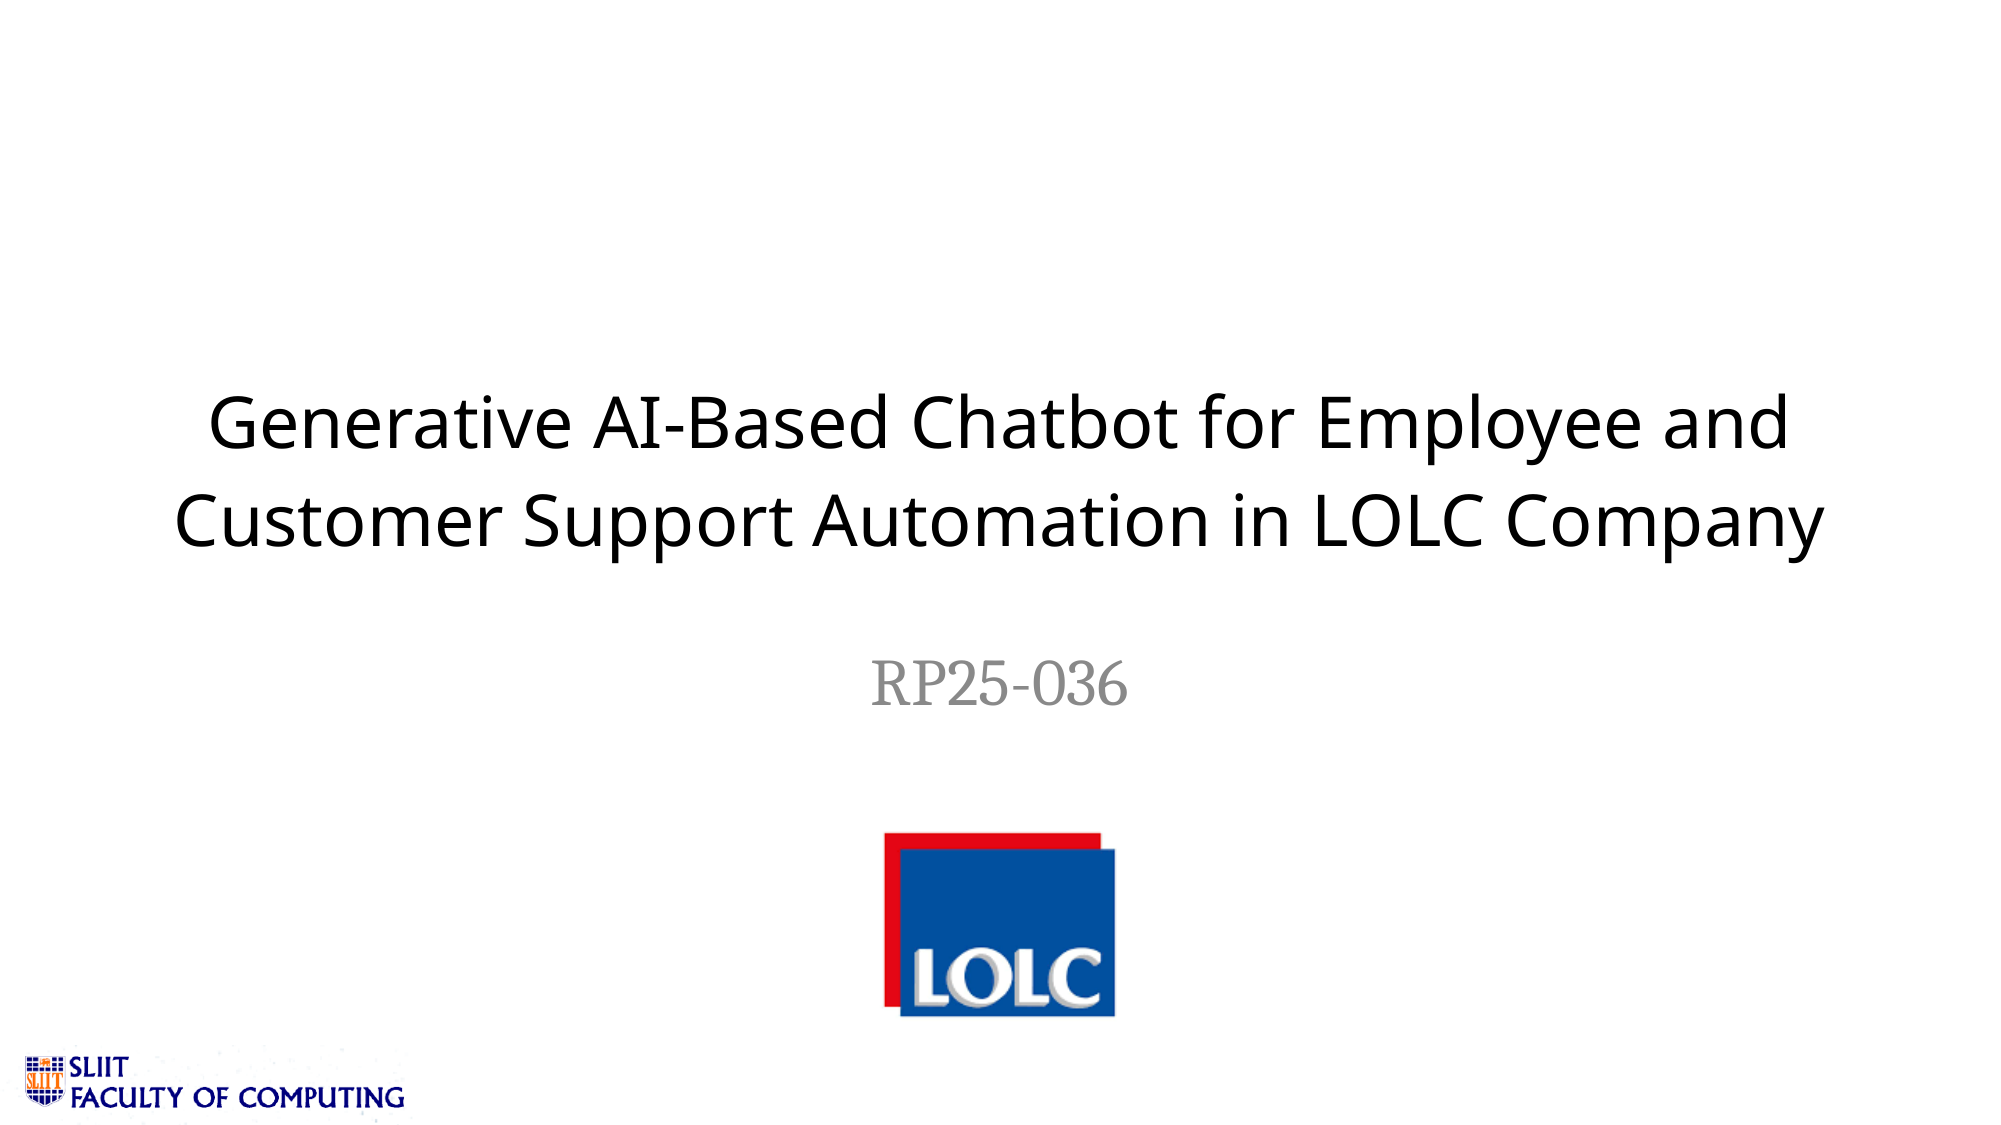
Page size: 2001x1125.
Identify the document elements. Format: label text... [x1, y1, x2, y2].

picture [824, 749, 1176, 1101]
subtitle RP25-036 [300, 637, 1701, 925]
title Generative AI-Based Chatbot for Employee and Customer Support Automation in LOLC Company [150, 349, 1851, 591]
